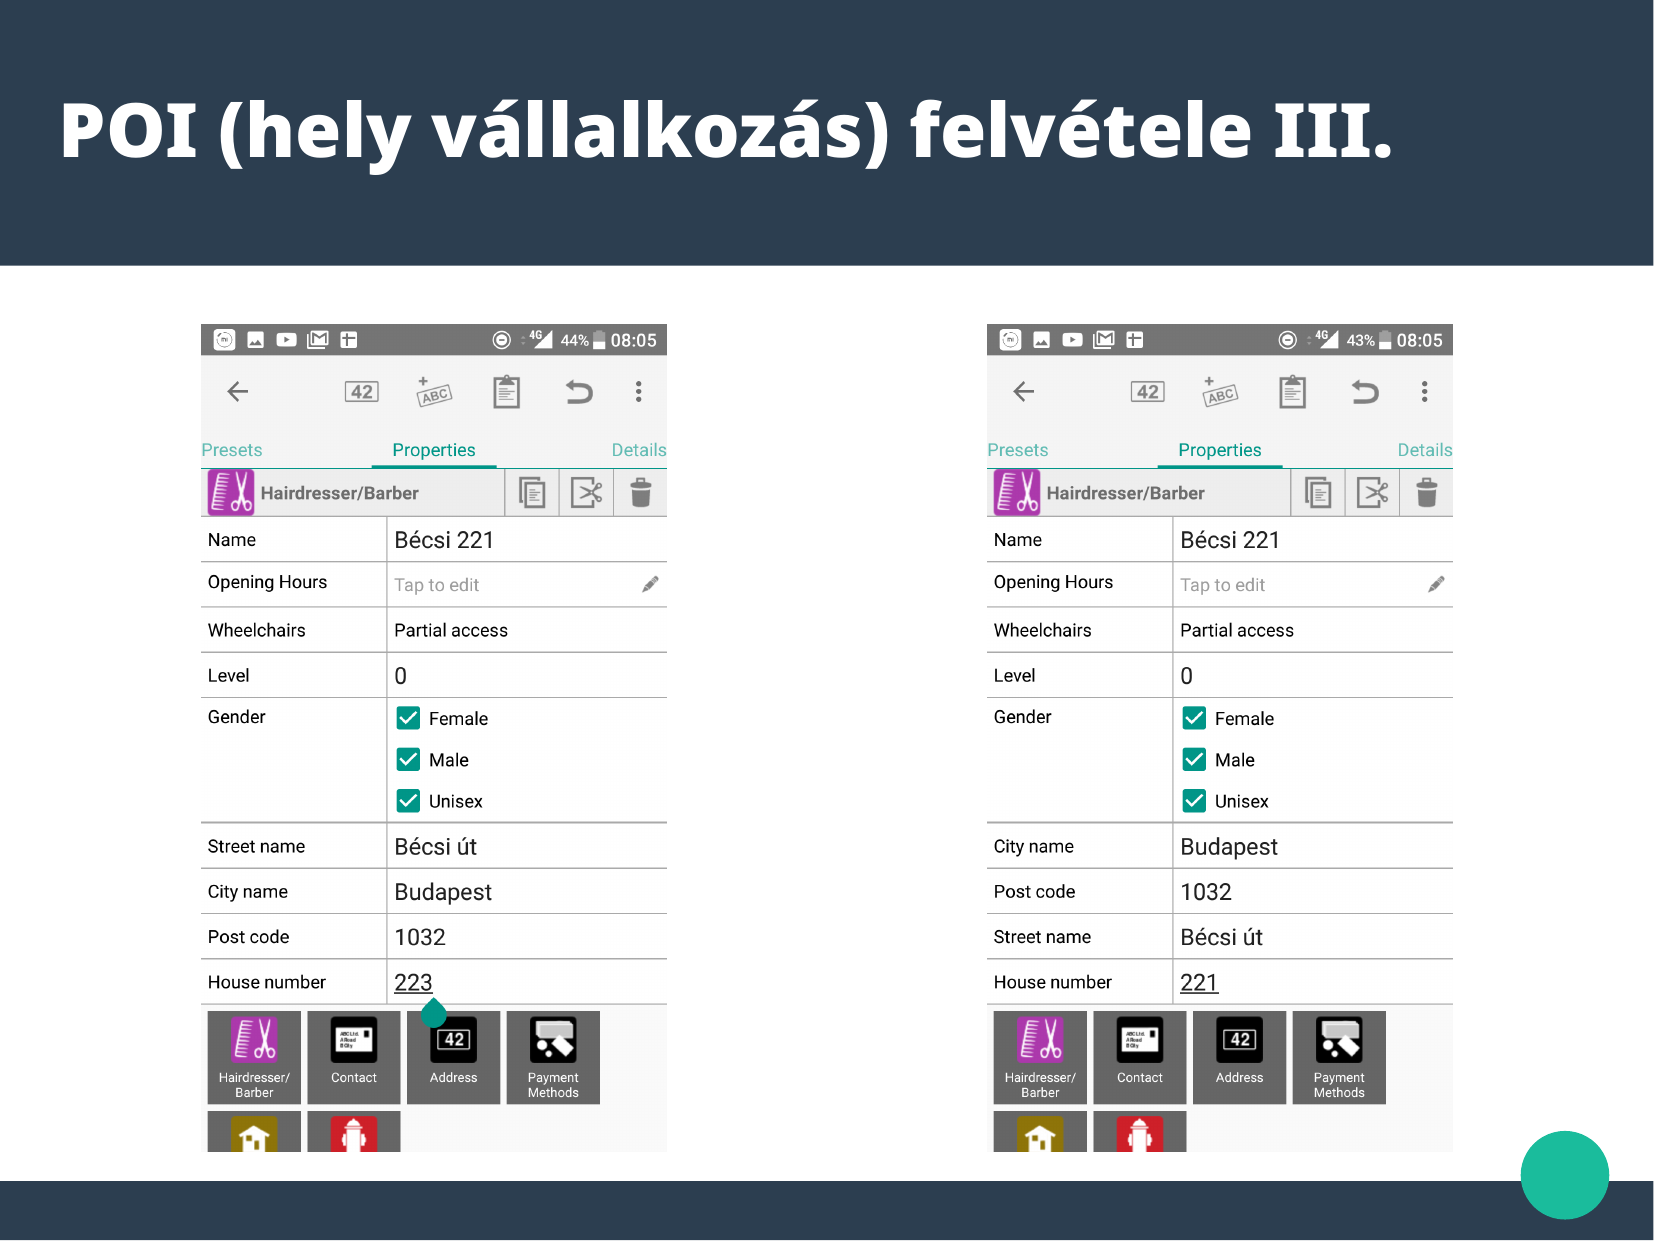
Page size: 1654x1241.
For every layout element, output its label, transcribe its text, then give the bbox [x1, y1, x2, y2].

title POI (hely vállalkozás) felvétele III. [59, 49, 1595, 207]
picture [987, 324, 1453, 1152]
picture [201, 324, 667, 1152]
